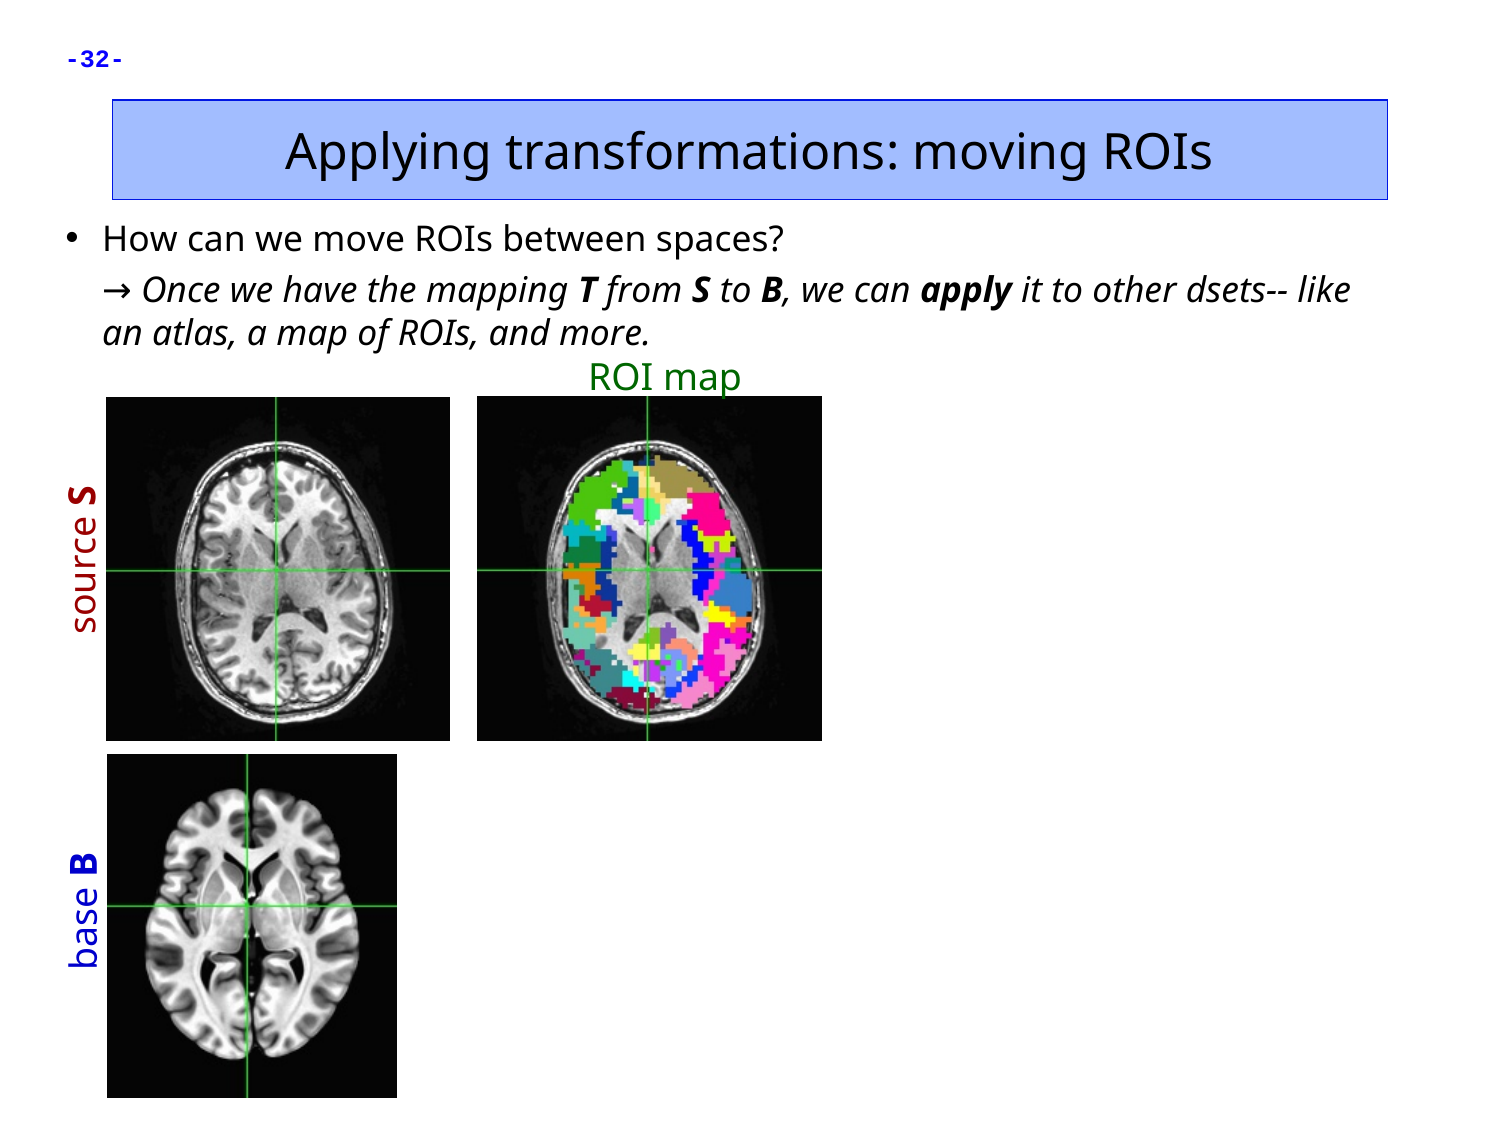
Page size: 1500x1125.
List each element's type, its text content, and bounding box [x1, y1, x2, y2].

picture [107, 754, 397, 1098]
text_box ROI map [570, 342, 765, 414]
text_box base B [48, 827, 120, 988]
picture [106, 397, 450, 741]
text_box Applying transformations: moving ROIs [112, 99, 1388, 200]
text_box source S [47, 458, 119, 653]
text_box How can we move ROIs between spaces? → Once we have the mapping T from S to B, we can apply it to other dsets-- like an atlas, a map of ROIs, and more. [49, 208, 1410, 360]
picture [477, 396, 822, 741]
